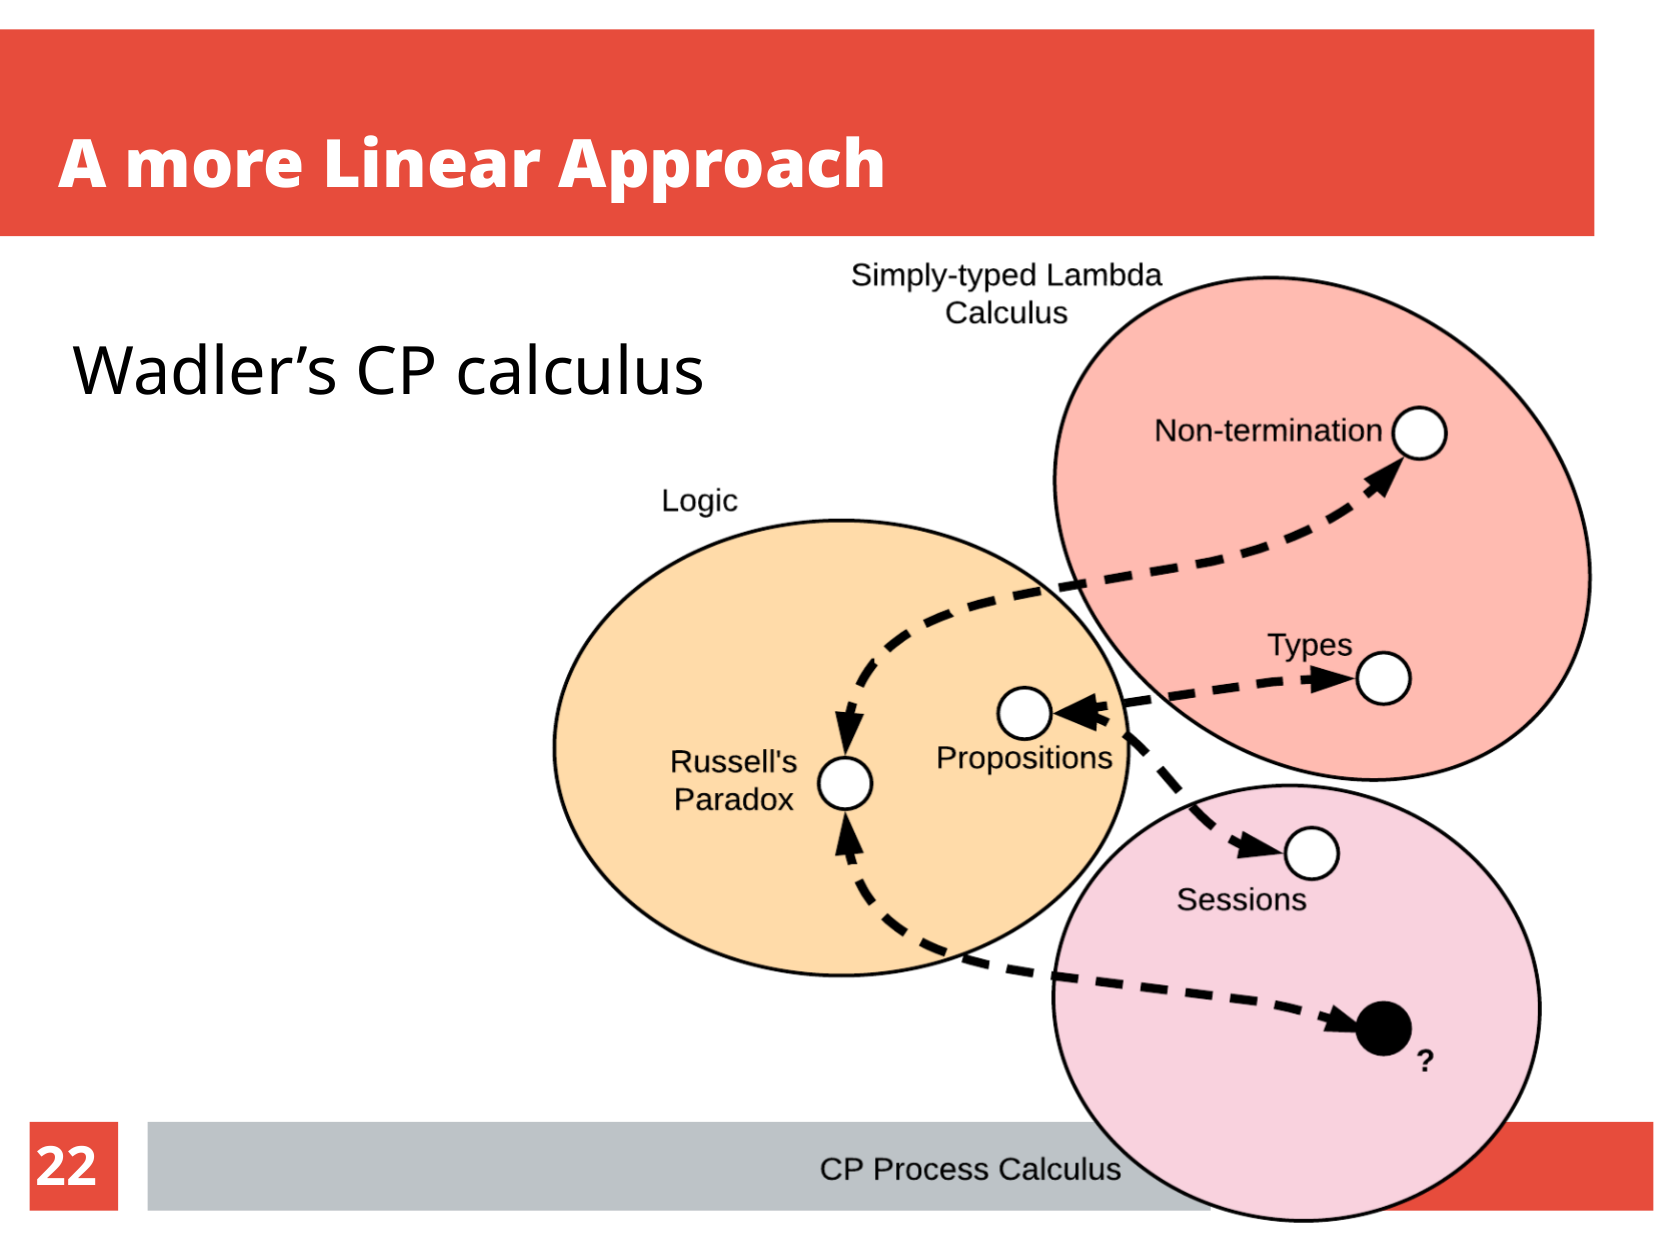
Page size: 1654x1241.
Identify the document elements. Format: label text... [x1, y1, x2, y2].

picture [413, 90, 1654, 1241]
title A more Linear Approach [59, 58, 1595, 207]
text_box Wadler’s CP calculus [57, 315, 413, 409]
text_box 22 [20, 1119, 254, 1210]
